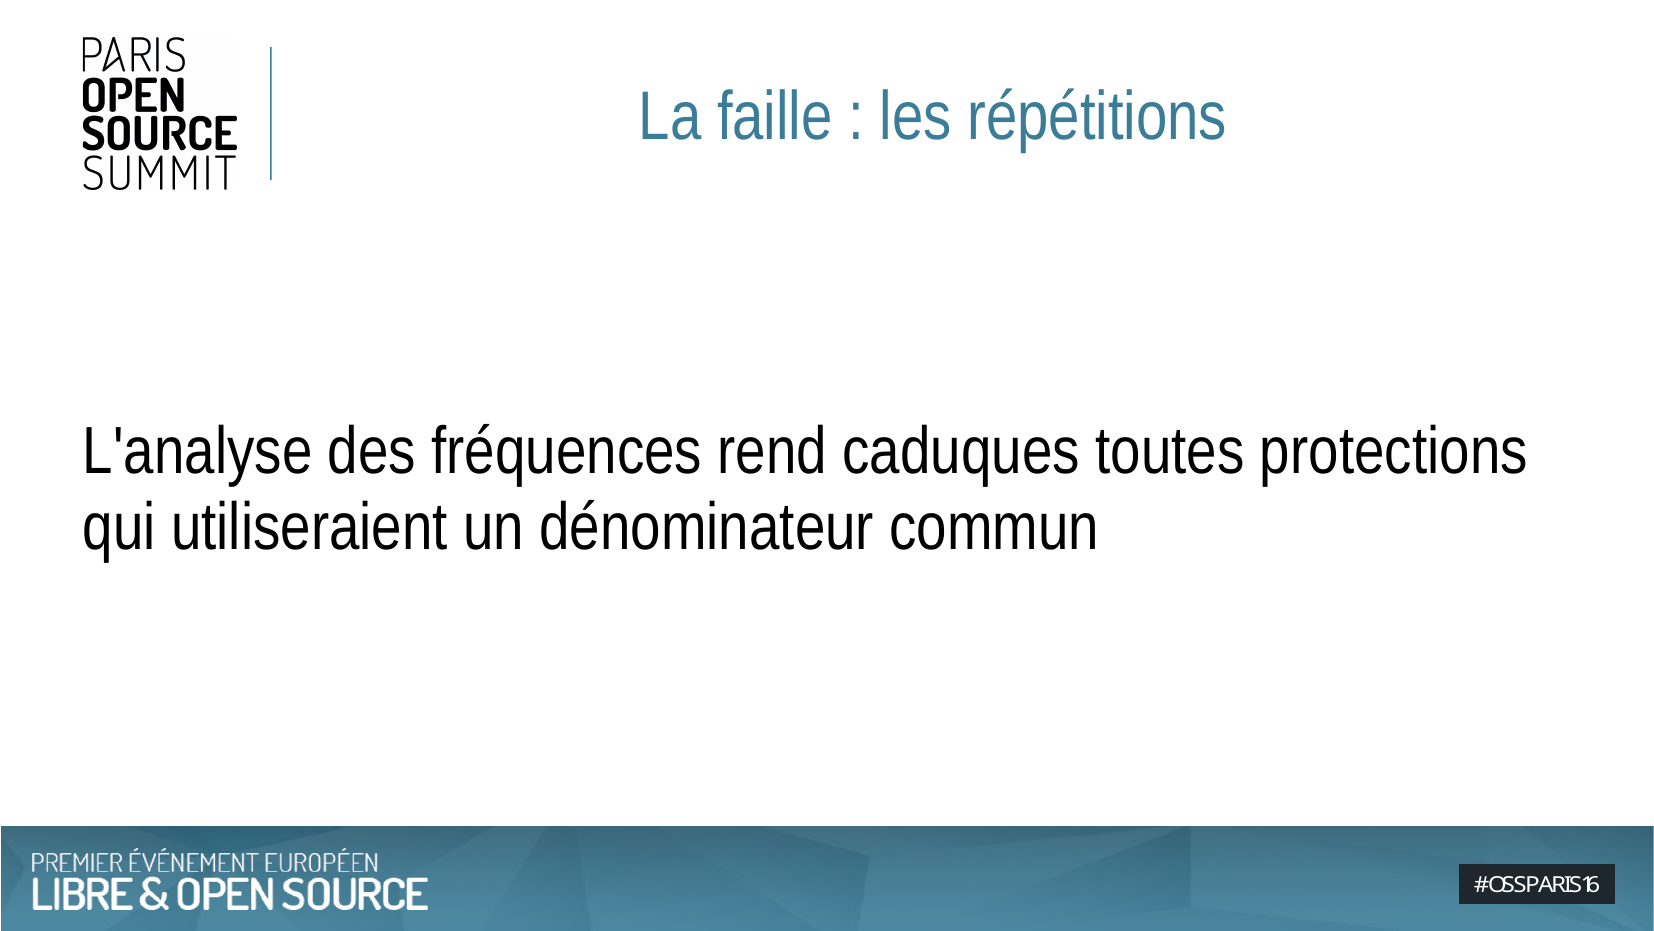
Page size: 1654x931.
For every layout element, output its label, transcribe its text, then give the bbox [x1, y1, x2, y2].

title La faille : les répétitions [295, 37, 1571, 193]
list L'analyse des fréquences rend caduques toutes protections qui utiliseraient un dénominateur commun [82, 217, 1571, 758]
